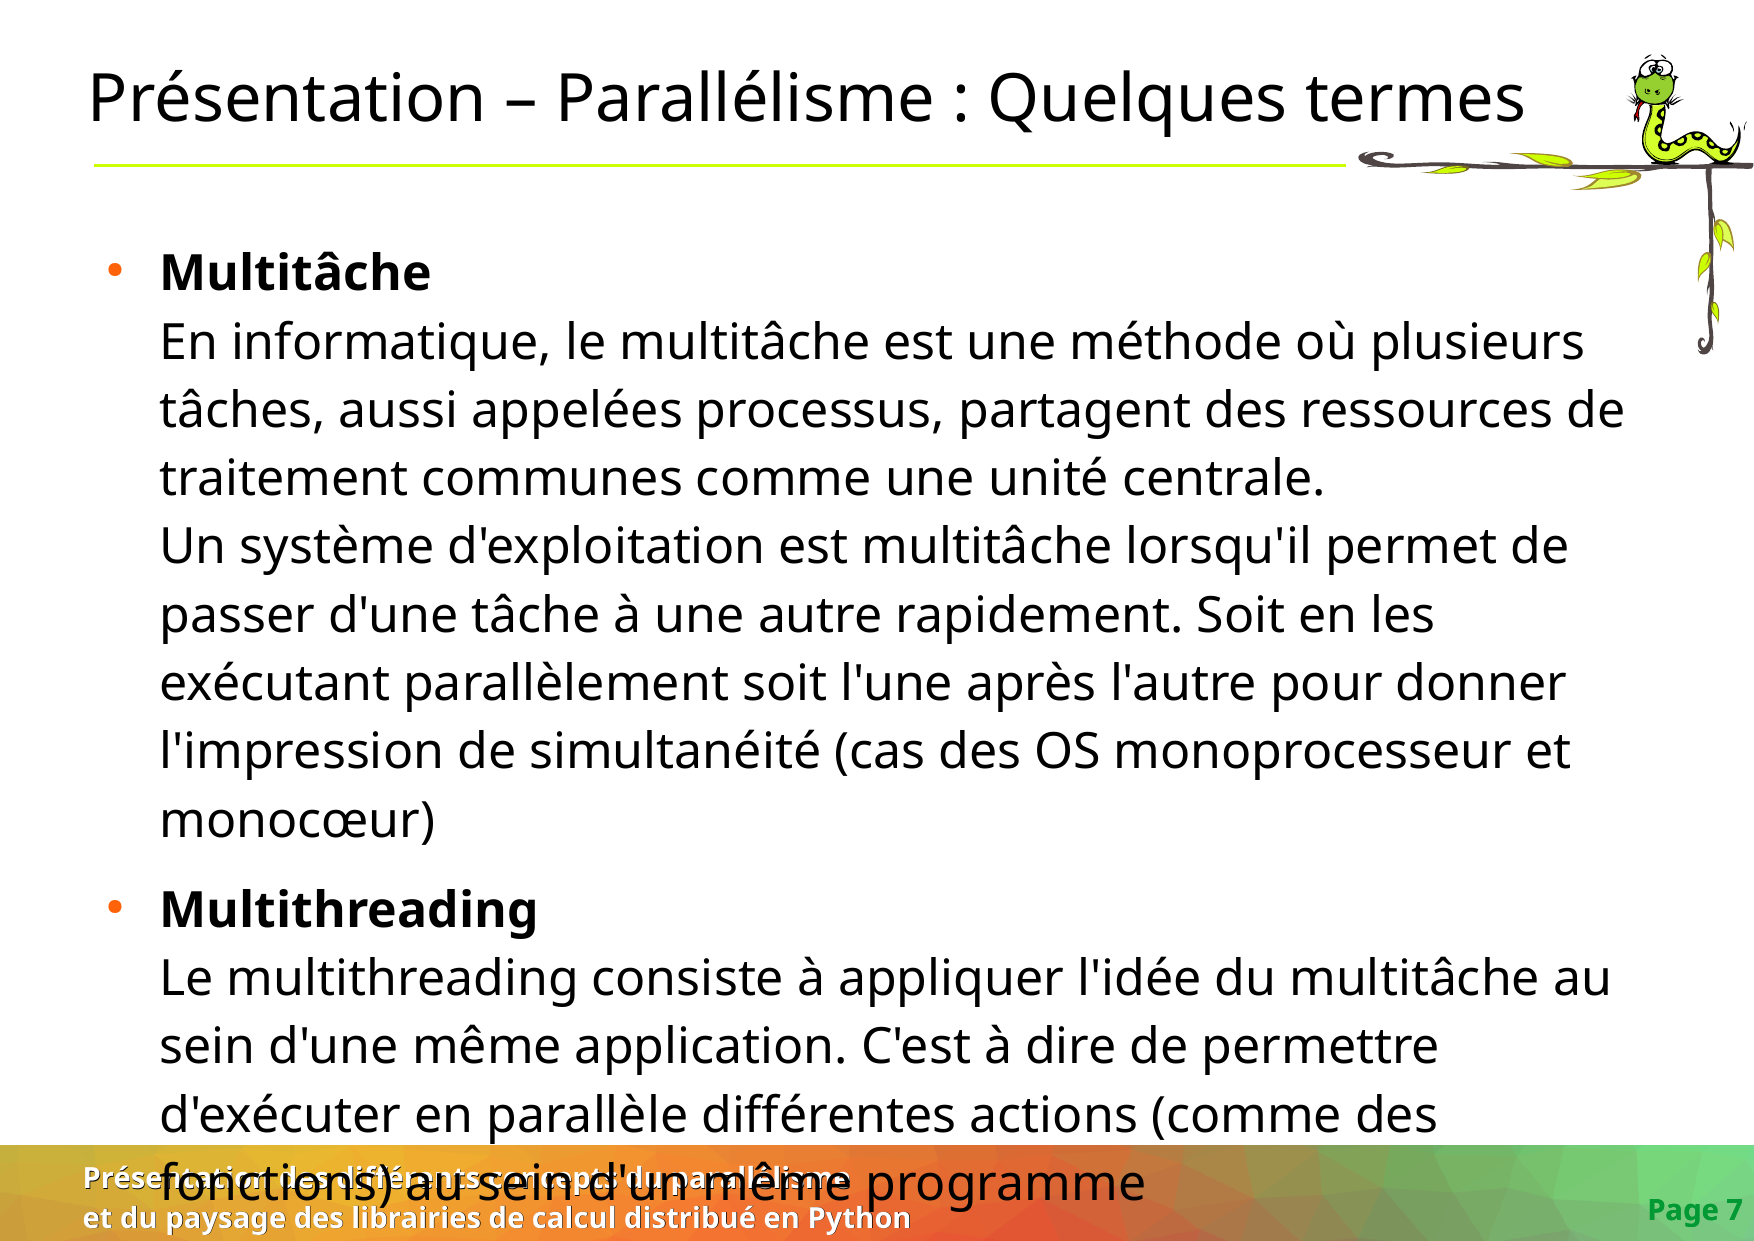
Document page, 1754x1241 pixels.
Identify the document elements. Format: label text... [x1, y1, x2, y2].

title Présentation – Parallélisme : Quelques termes [87, 31, 1667, 160]
list Multitâche En informatique, le multitâche est une méthode où plusieurs tâches, aussi appelées processus, partagent des ressources de traitement communes comme une unité centrale. Un système d'exploitation est multitâche lorsqu'il permet de passer d'une tâche à une autre rapidement. Soit en les exécutant parallèlement soit l'une après l'autre pour donner l'impression de simultanéité (cas des OS monoprocesseur et monocœur) Multithreading Le multithreading consiste à appliquer l'idée du multitâche au sein d'une même application. C'est à dire de permettre d'exécuter en parallèle différentes actions (comme des fonctions) au sein d'un même programme [88, 237, 1668, 1010]
picture [0, 1145, 1754, 1241]
